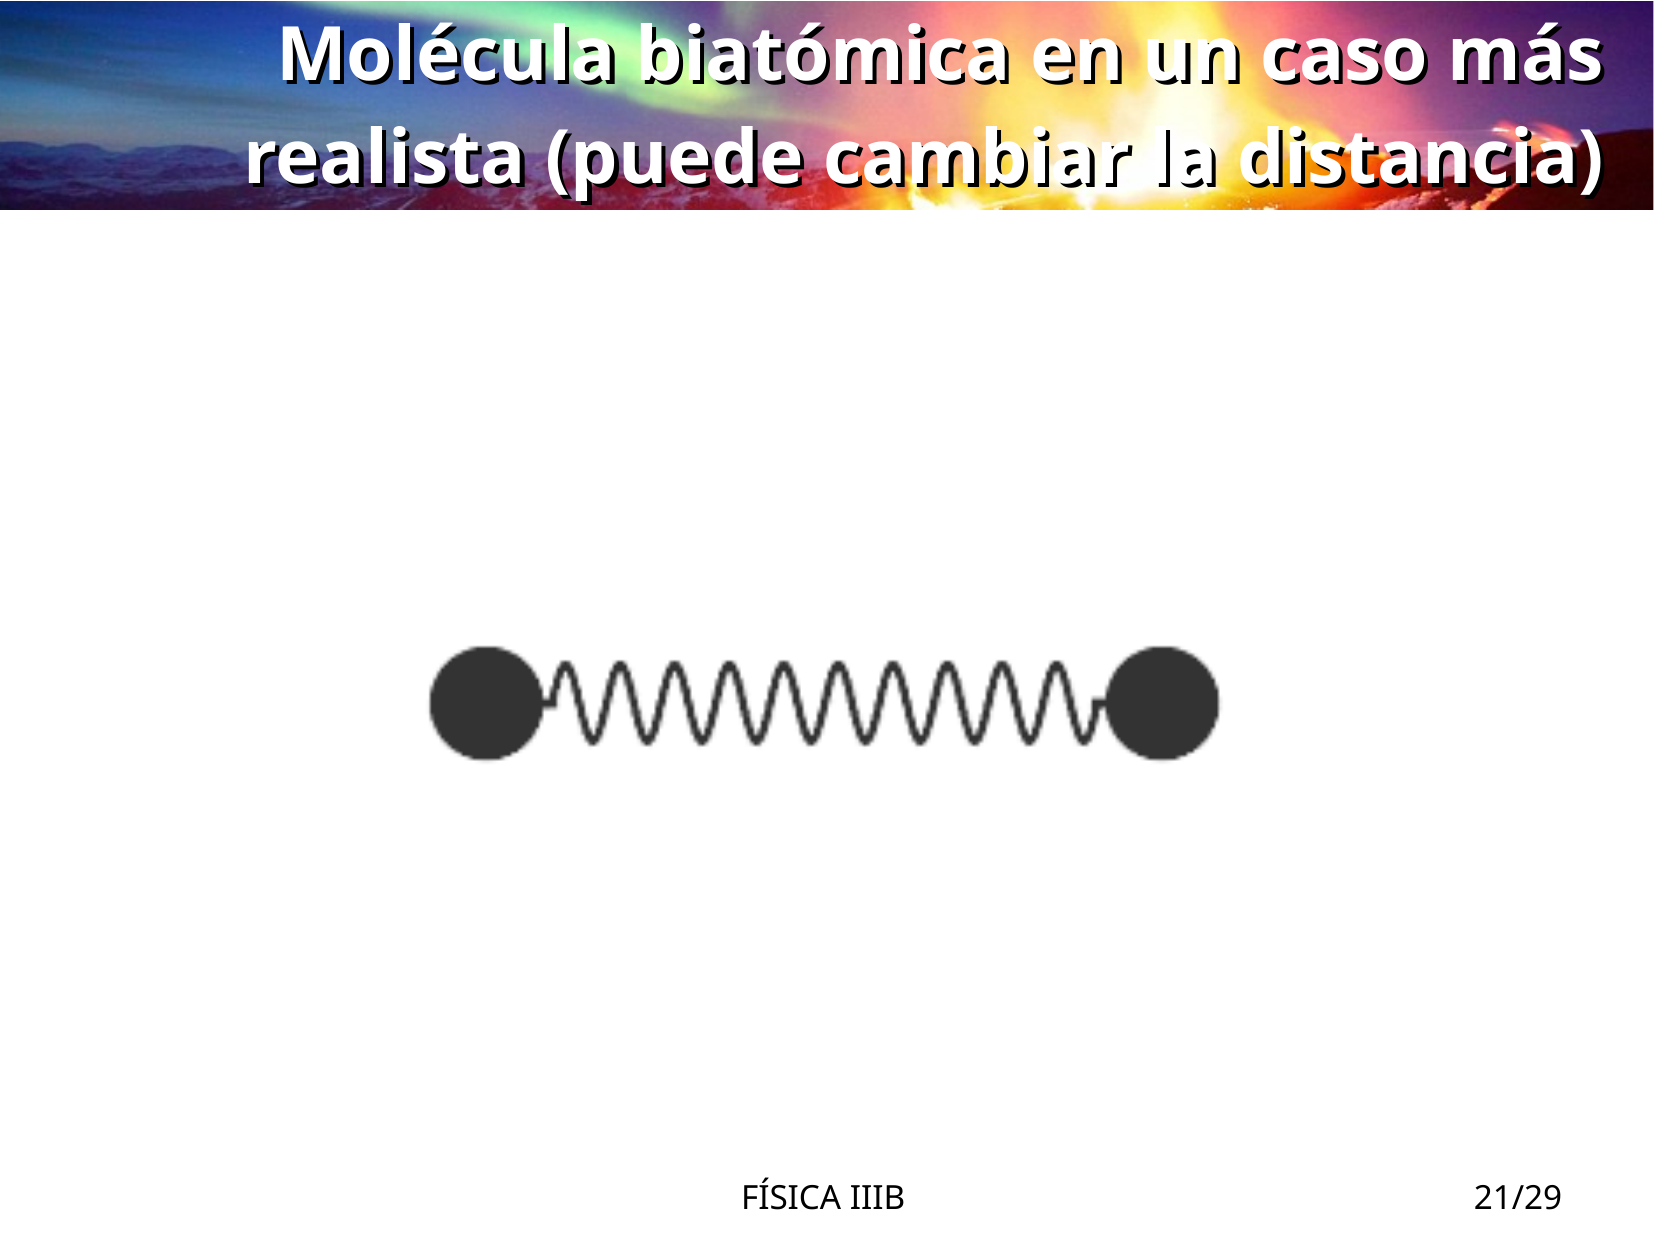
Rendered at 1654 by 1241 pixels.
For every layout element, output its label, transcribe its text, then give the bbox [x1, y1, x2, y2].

picture [0, 1, 1654, 210]
title Molécula biatómica en un caso más realista (puede cambiar la distancia) [45, 11, 1606, 195]
picture [375, 254, 1276, 1156]
